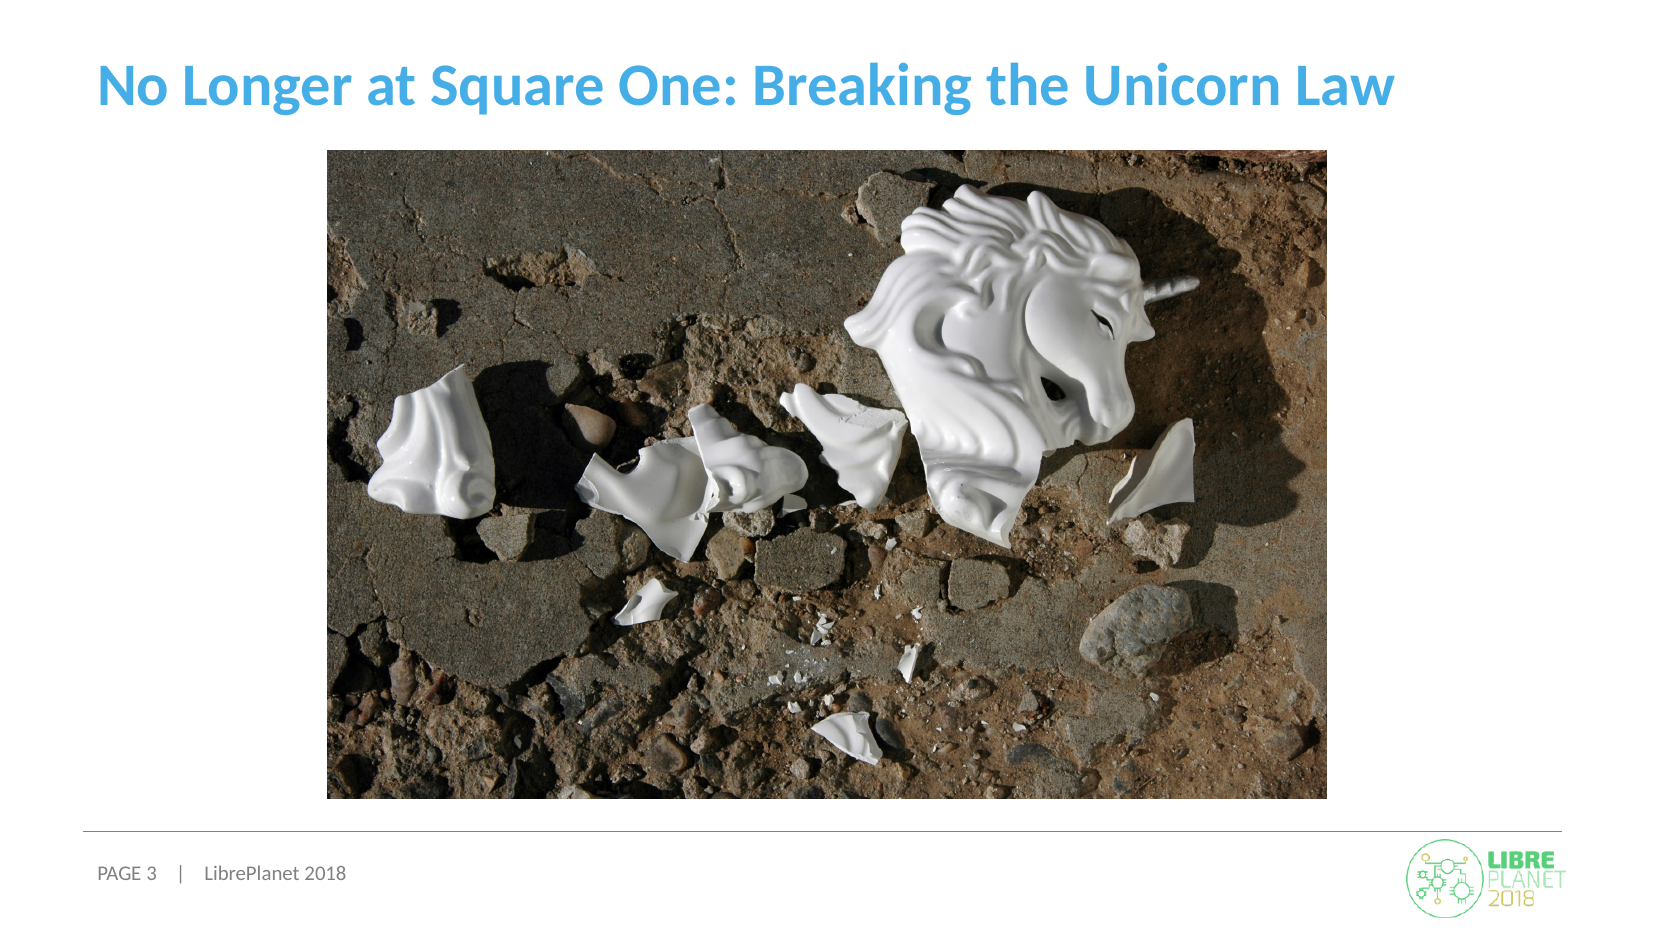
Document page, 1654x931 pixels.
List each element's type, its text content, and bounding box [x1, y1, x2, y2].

text_box No Longer at Square One: Breaking the Unicorn Law [82, 37, 1571, 125]
picture [1406, 839, 1566, 918]
picture [327, 150, 1327, 799]
